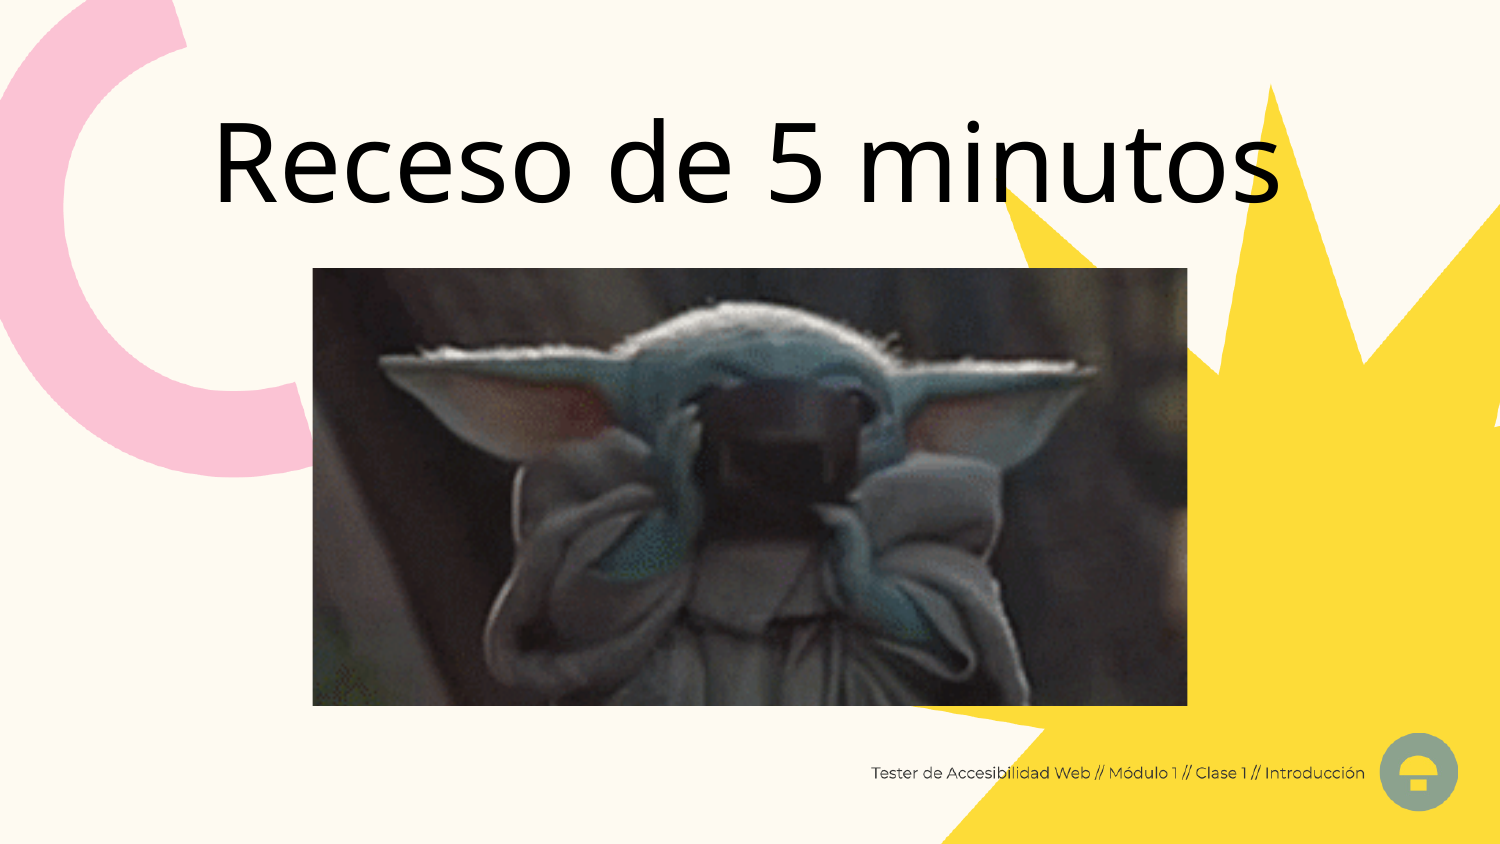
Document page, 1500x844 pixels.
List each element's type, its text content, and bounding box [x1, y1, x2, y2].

picture [0, 0, 1500, 844]
text_box Receso de 5 minutos [34, 77, 1461, 240]
